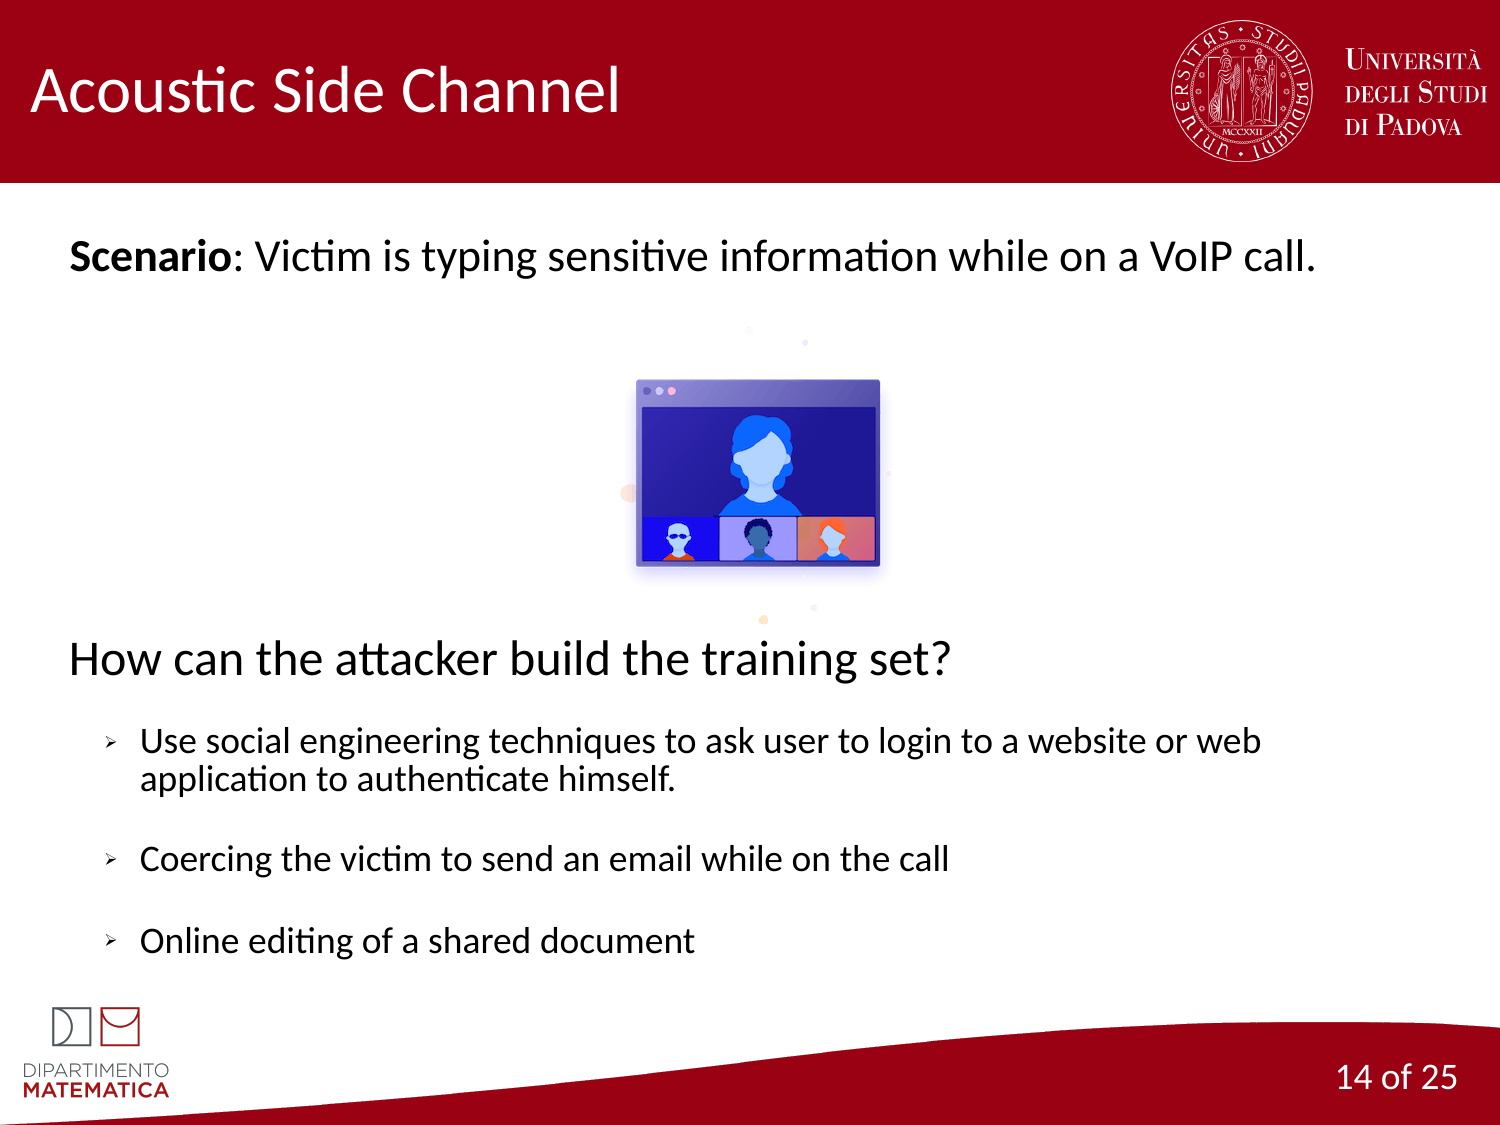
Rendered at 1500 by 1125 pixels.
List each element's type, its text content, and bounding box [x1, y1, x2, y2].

slide_number <number> of 25 [1136, 1044, 1474, 1104]
title Acoustic Side Channel [0, 0, 1159, 183]
picture [0, 1007, 1500, 1125]
text_box How can the attacker build the training set? Use social engineering techniques to ask user to login to a website or web application to authenticate himself. Coercing the victim to send an email while on the call Online editing of a shared document [54, 630, 1384, 972]
picture [1171, 20, 1487, 162]
list Scenario: Victim is typing sensitive information while on a VoIP call. [0, 224, 1351, 300]
picture [570, 291, 940, 661]
